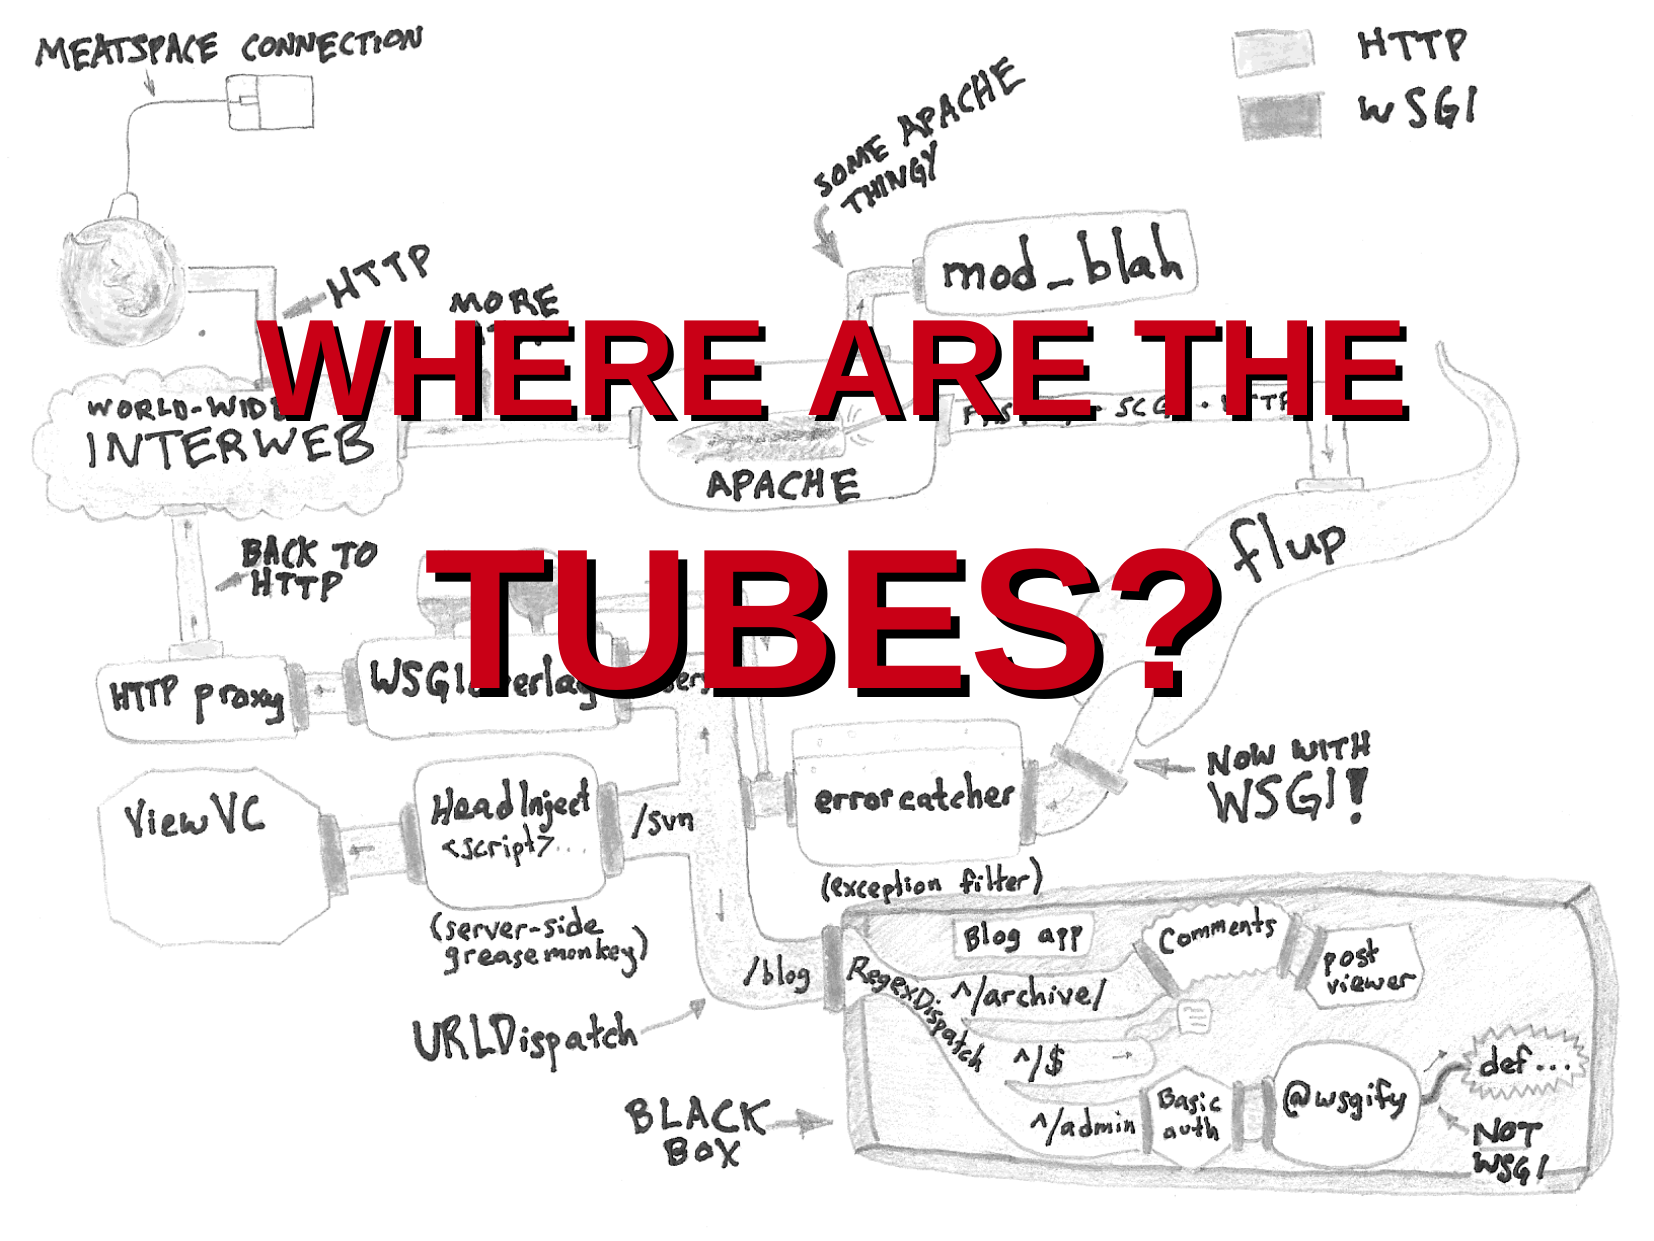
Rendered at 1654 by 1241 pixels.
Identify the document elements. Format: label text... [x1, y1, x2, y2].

text_box WHERE ARE THE [241, 283, 1425, 452]
picture [0, 0, 1651, 1238]
